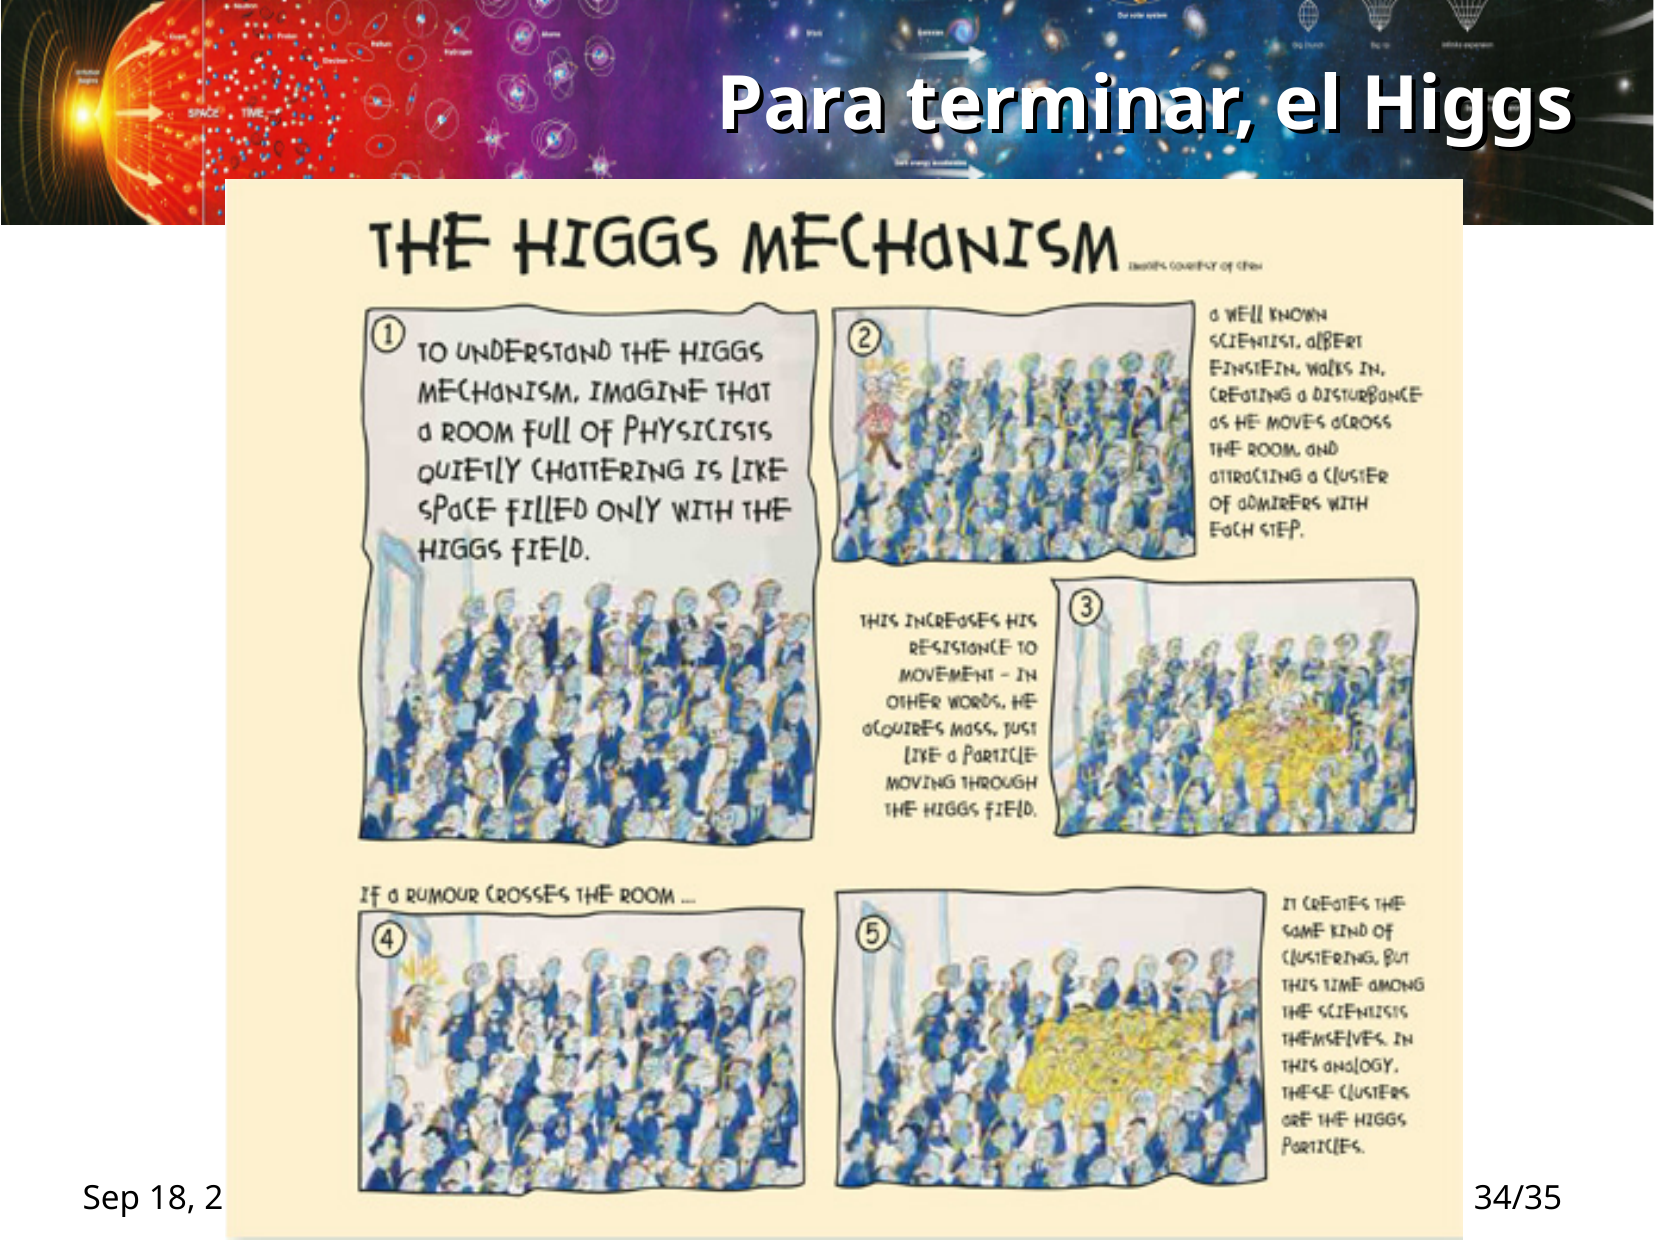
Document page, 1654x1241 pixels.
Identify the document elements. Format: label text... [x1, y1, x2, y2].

picture [1, 0, 1654, 1240]
title Para terminar, el Higgs [86, 49, 1575, 151]
